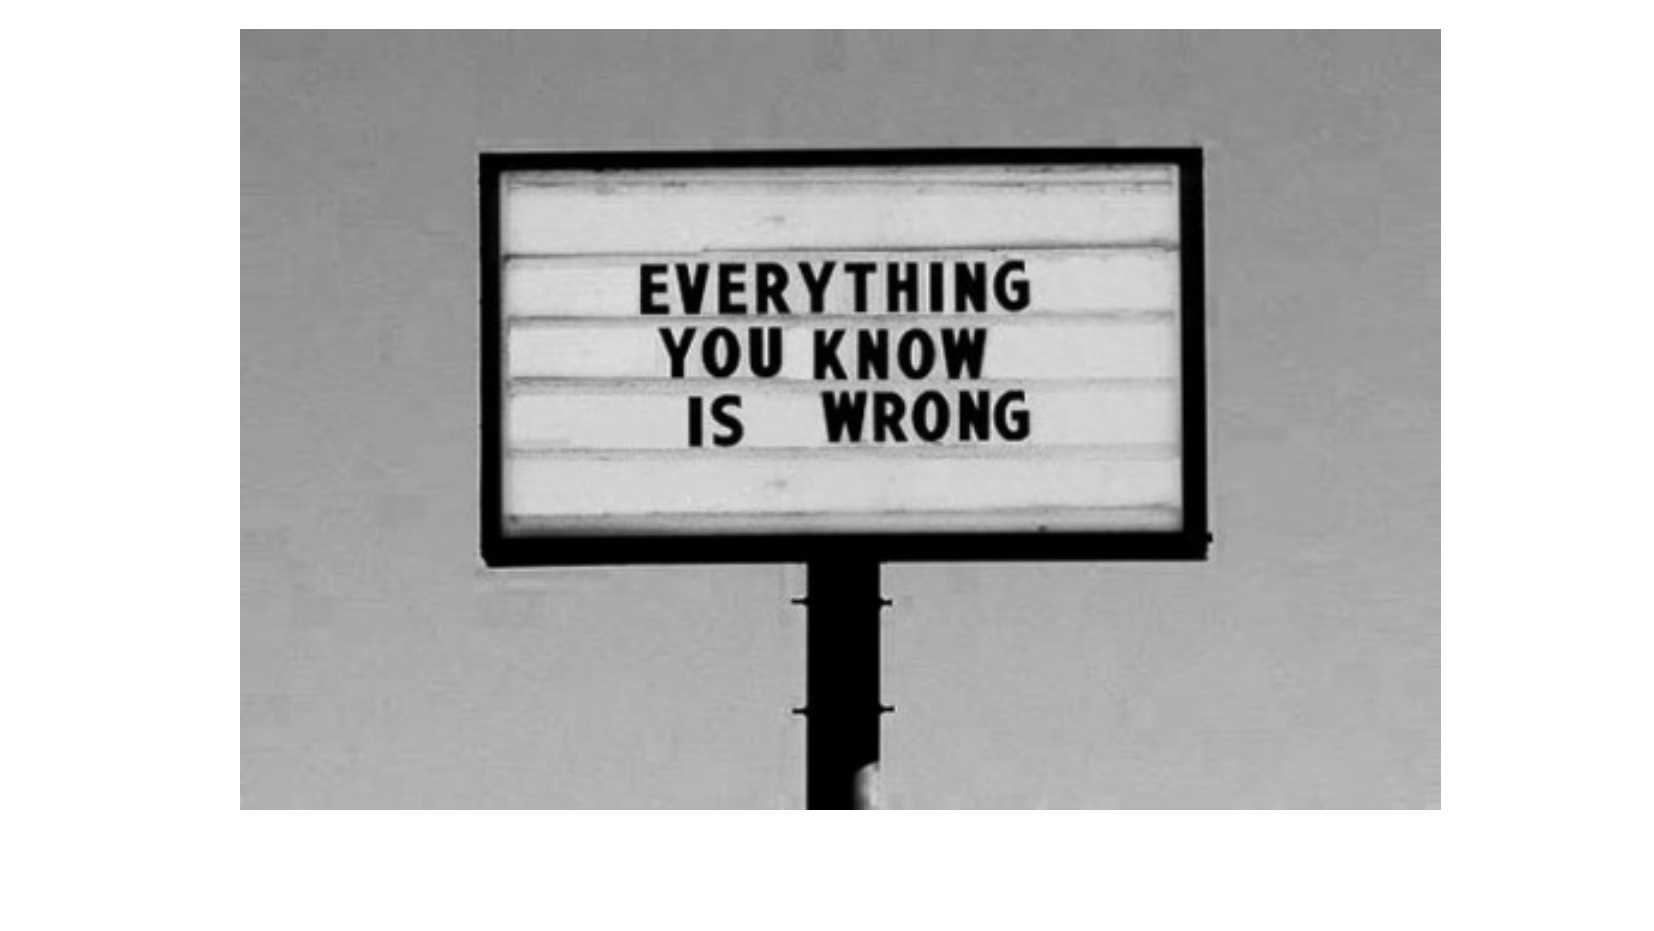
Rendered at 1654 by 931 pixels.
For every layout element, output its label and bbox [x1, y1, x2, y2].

picture [240, 29, 1441, 811]
